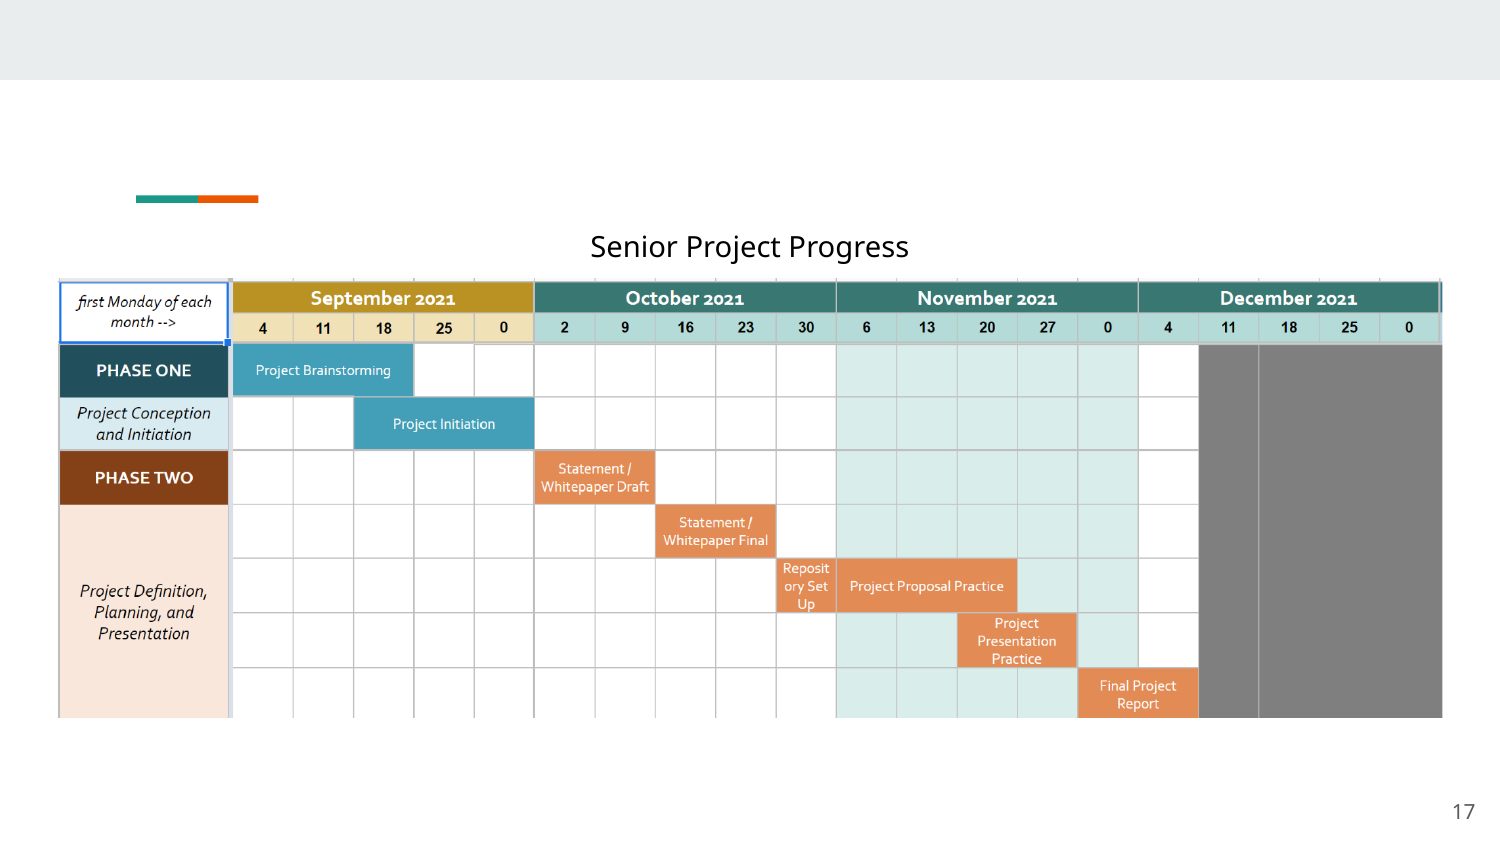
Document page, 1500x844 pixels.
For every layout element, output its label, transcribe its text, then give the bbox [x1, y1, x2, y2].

picture [57, 278, 1443, 718]
slide_number <number> [1400, 779, 1491, 844]
text_box Senior Project Progress [71, 212, 1429, 278]
